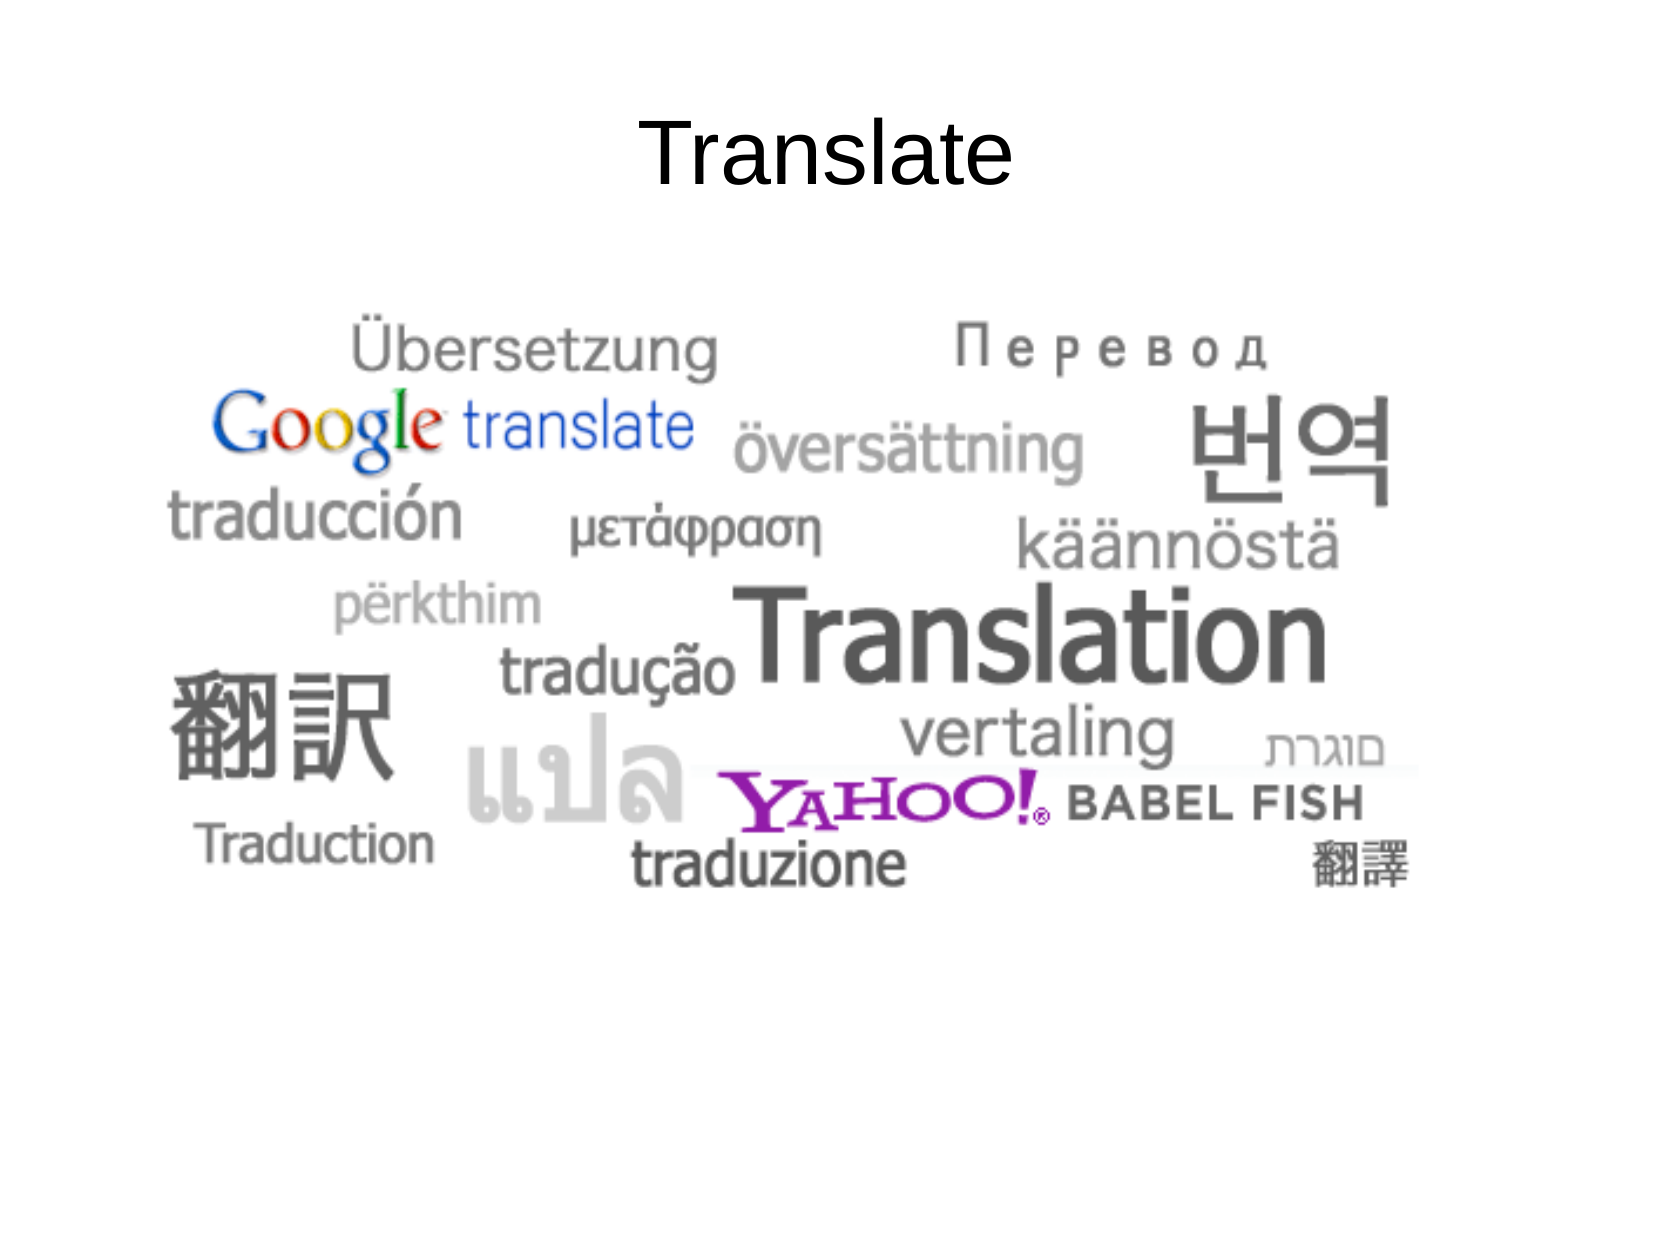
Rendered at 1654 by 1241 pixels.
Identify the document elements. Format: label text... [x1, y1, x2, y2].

picture [135, 299, 1426, 898]
title Translate [82, 49, 1571, 257]
